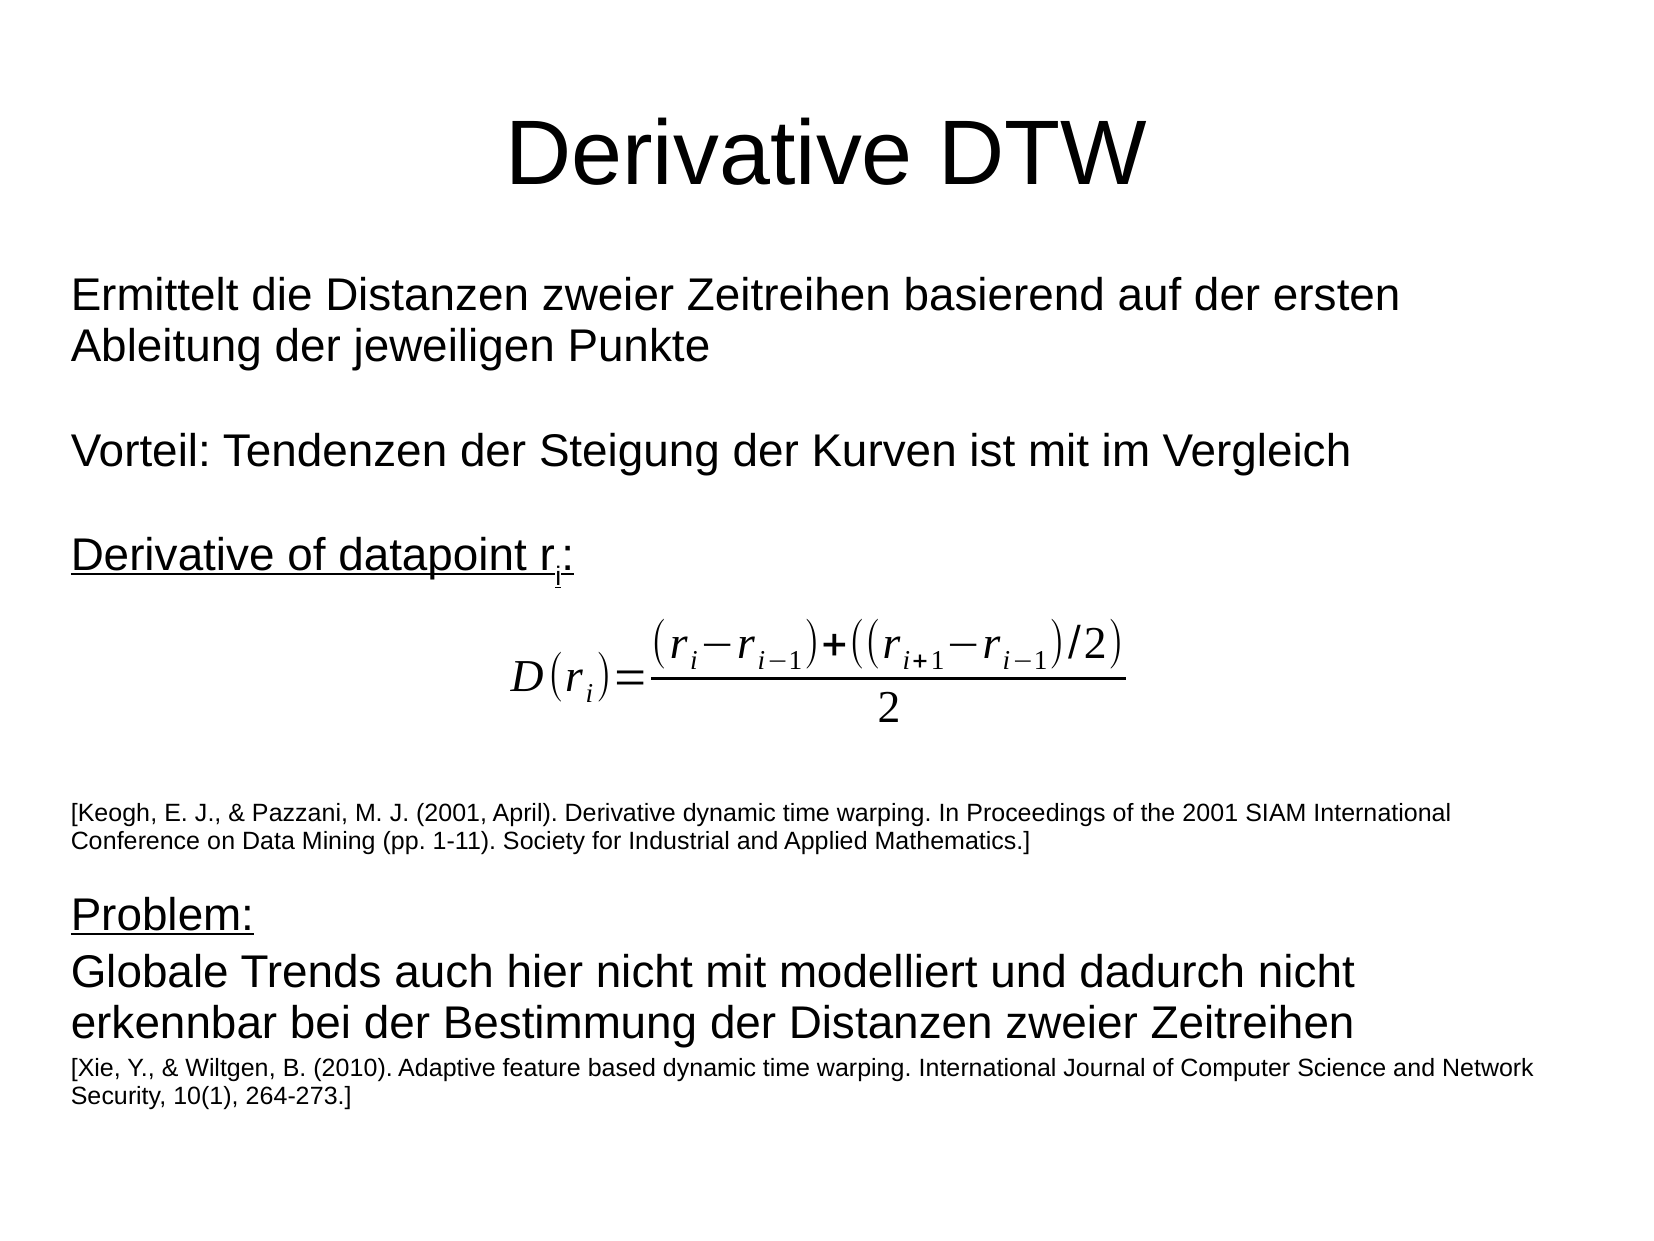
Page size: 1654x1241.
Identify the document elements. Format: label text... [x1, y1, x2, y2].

subtitle Ermittelt die Distanzen zweier Zeitreihen basierend auf der ersten Ableitung der jeweiligen Punkte Vorteil: Tendenzen der Steigung der Kurven ist mit im Vergleich Derivative of datapoint ri: [Keogh, E. J., & Pazzani, M. J. (2001, April). Derivative dynamic time warping. In Proceedings of the 2001 SIAM International Conference on Data Mining (pp. 1-11). Society for Industrial and Applied Mathematics.] Problem: Globale Trends auch hier nicht mit modelliert und dadurch nicht erkennbar bei der Bestimmung der Distanzen zweier Zeitreihen [Xie, Y., & Wiltgen, B. (2010). Adaptive feature based dynamic time warping. International Journal of Computer Science and Network Security, 10(1), 264-273.] [70, 268, 1559, 1191]
title Derivative DTW [82, 49, 1571, 257]
chart [501, 616, 1134, 733]
